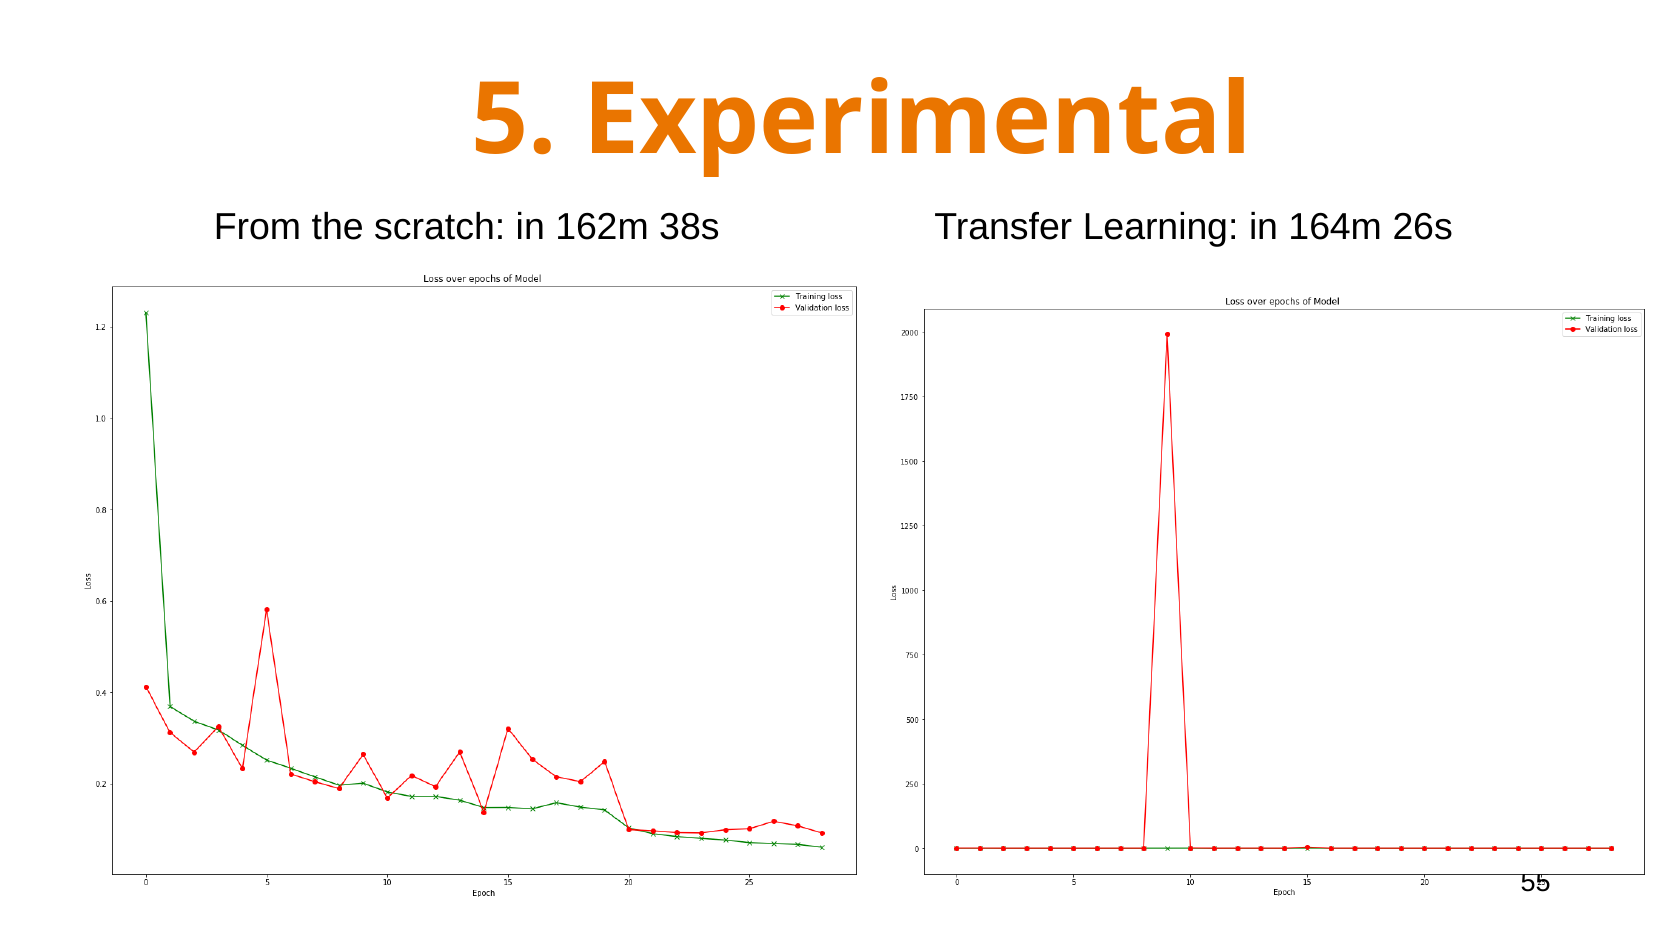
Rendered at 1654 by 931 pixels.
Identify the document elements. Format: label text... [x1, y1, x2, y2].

picture [885, 292, 1649, 901]
picture [79, 269, 860, 902]
title 5. Experimental [82, 37, 1571, 193]
text_box From the scratch: in 162m 38s [199, 198, 735, 256]
text_box Transfer Learning: in 164m 26s [919, 198, 1479, 256]
